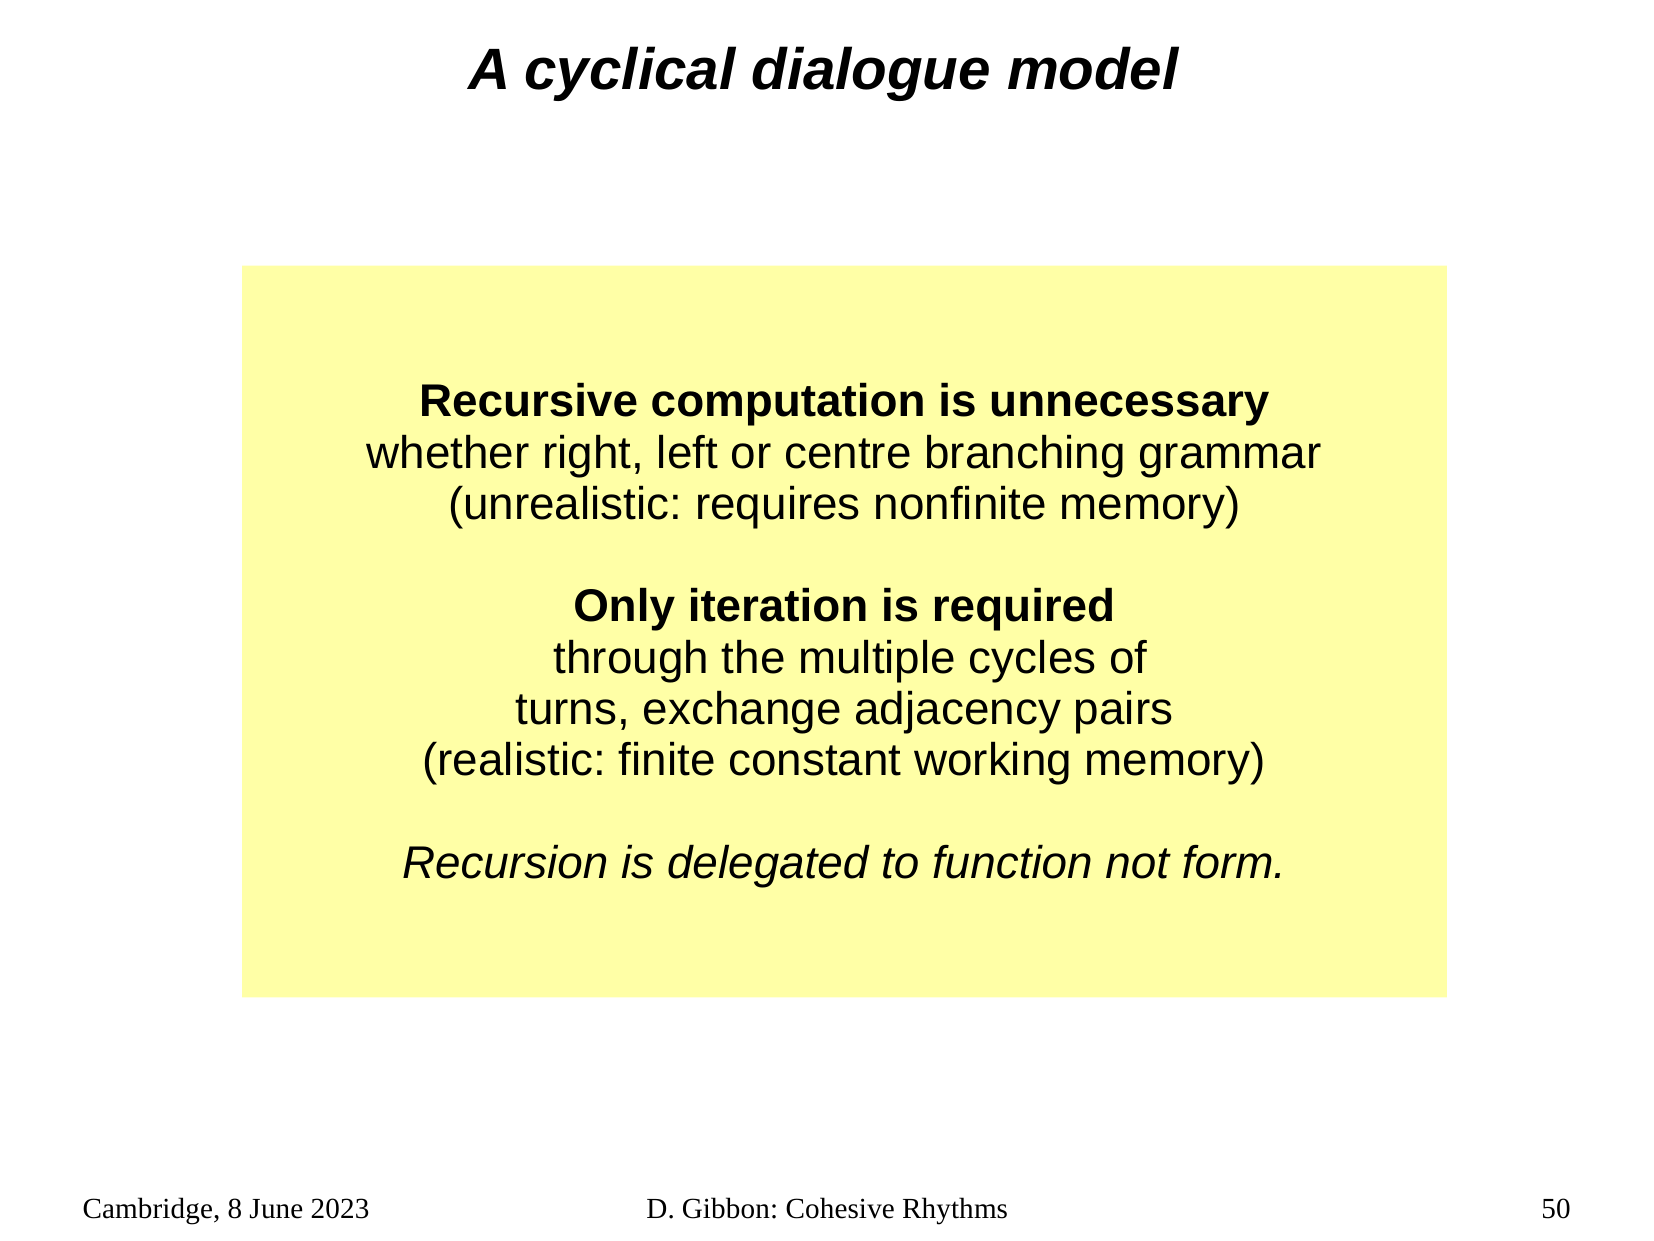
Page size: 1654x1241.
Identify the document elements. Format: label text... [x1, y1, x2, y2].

text_box [5, 135, 1645, 1182]
title A cyclical dialogue model [11, 19, 1636, 119]
text_box Recursive computation is unnecessary whether right, left or centre branching grammar (unrealistic: requires nonfinite memory) Only iteration is required through the multiple cycles of turns, exchange adjacency pairs (realistic: finite constant working memory) Recursion is delegated to function not form. [242, 265, 1447, 998]
